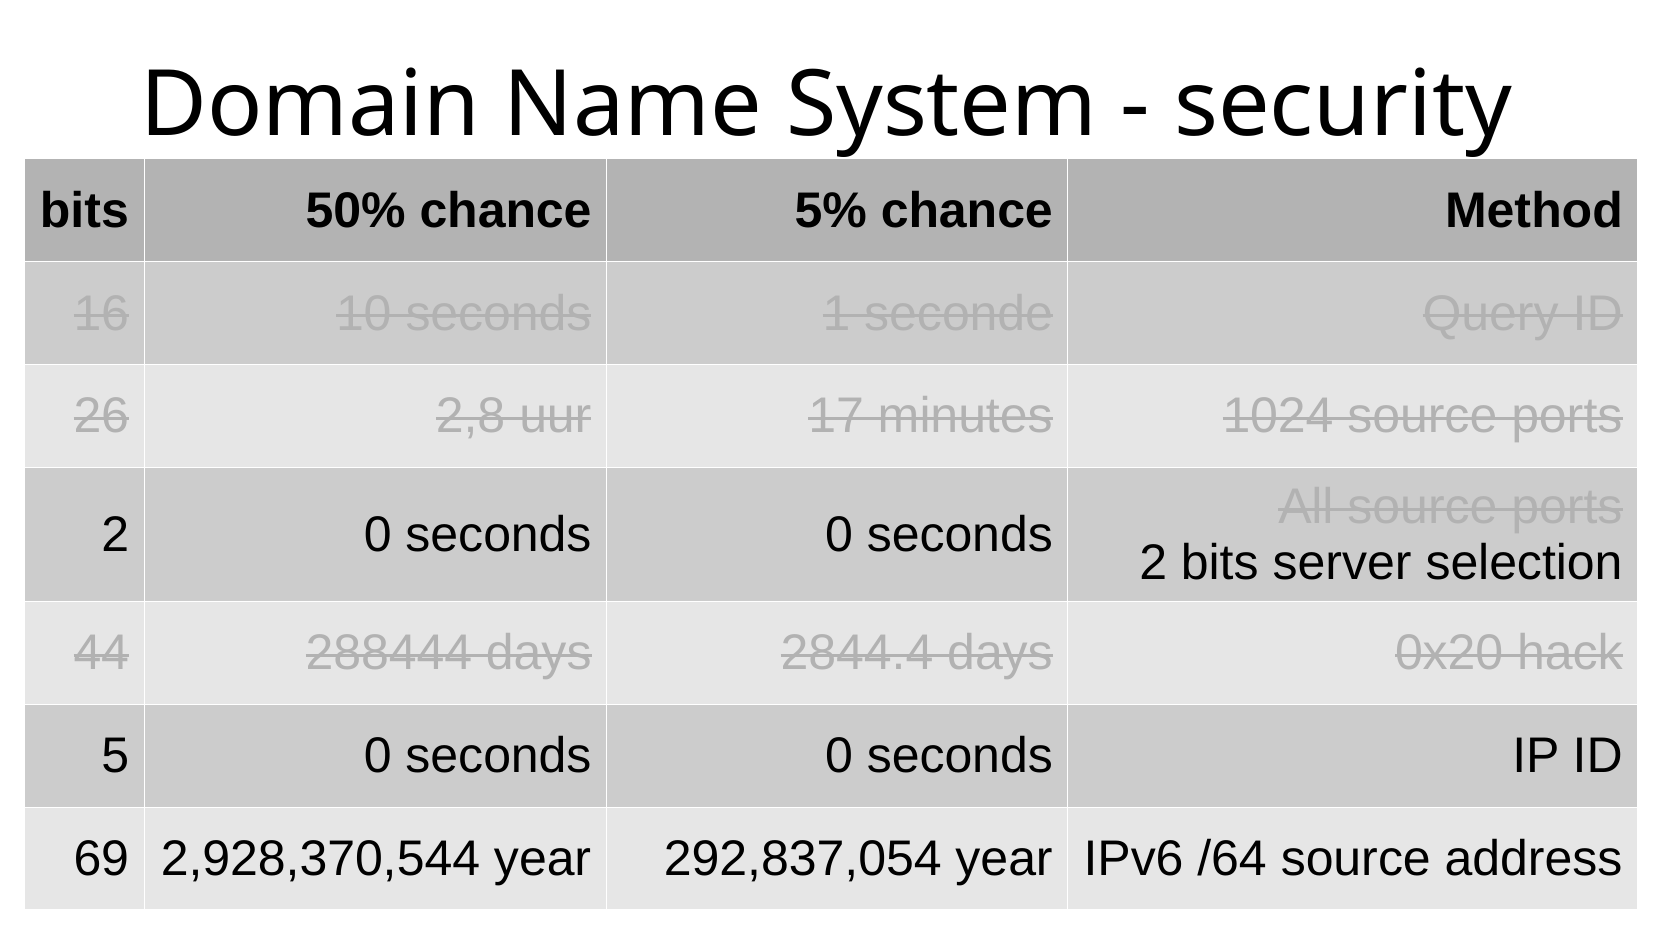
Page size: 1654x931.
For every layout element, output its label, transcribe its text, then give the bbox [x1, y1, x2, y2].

table_cell All source ports 2 bits server selection [1068, 468, 1637, 601]
table_cell 2844.4 days [607, 602, 1067, 704]
table_header 50% chance [145, 159, 606, 261]
table_cell 16 [25, 262, 144, 364]
table_cell 292,837,054 year [607, 808, 1067, 909]
table_cell 5 [25, 705, 144, 807]
table_cell 44 [25, 602, 144, 704]
table_cell 0 seconds [607, 705, 1067, 807]
table_header bits [25, 159, 144, 261]
table_cell 0 seconds [145, 705, 606, 807]
table_cell 10 seconds [145, 262, 606, 364]
title Domain Name System - security [82, 37, 1571, 158]
table_cell 2,928,370,544 year [145, 808, 606, 909]
table_cell 1 seconde [607, 262, 1067, 364]
table_header 5% chance [607, 159, 1067, 261]
table_cell 0 seconds [607, 468, 1067, 601]
table_cell 1024 source ports [1068, 365, 1637, 467]
table_cell 2,8 uur [145, 365, 606, 467]
table_cell 0x20 hack [1068, 602, 1637, 704]
table_cell IPv6 /64 source address [1068, 808, 1637, 909]
table_cell Query ID [1068, 262, 1637, 364]
table_cell IP ID [1068, 705, 1637, 807]
table_cell 69 [25, 808, 144, 909]
table_cell 2 [25, 468, 144, 601]
table_cell 288444 days [145, 602, 606, 704]
table_cell 17 minutes [607, 365, 1067, 467]
table_cell 26 [25, 365, 144, 467]
table_header Method [1068, 159, 1637, 261]
table_cell 0 seconds [145, 468, 606, 601]
